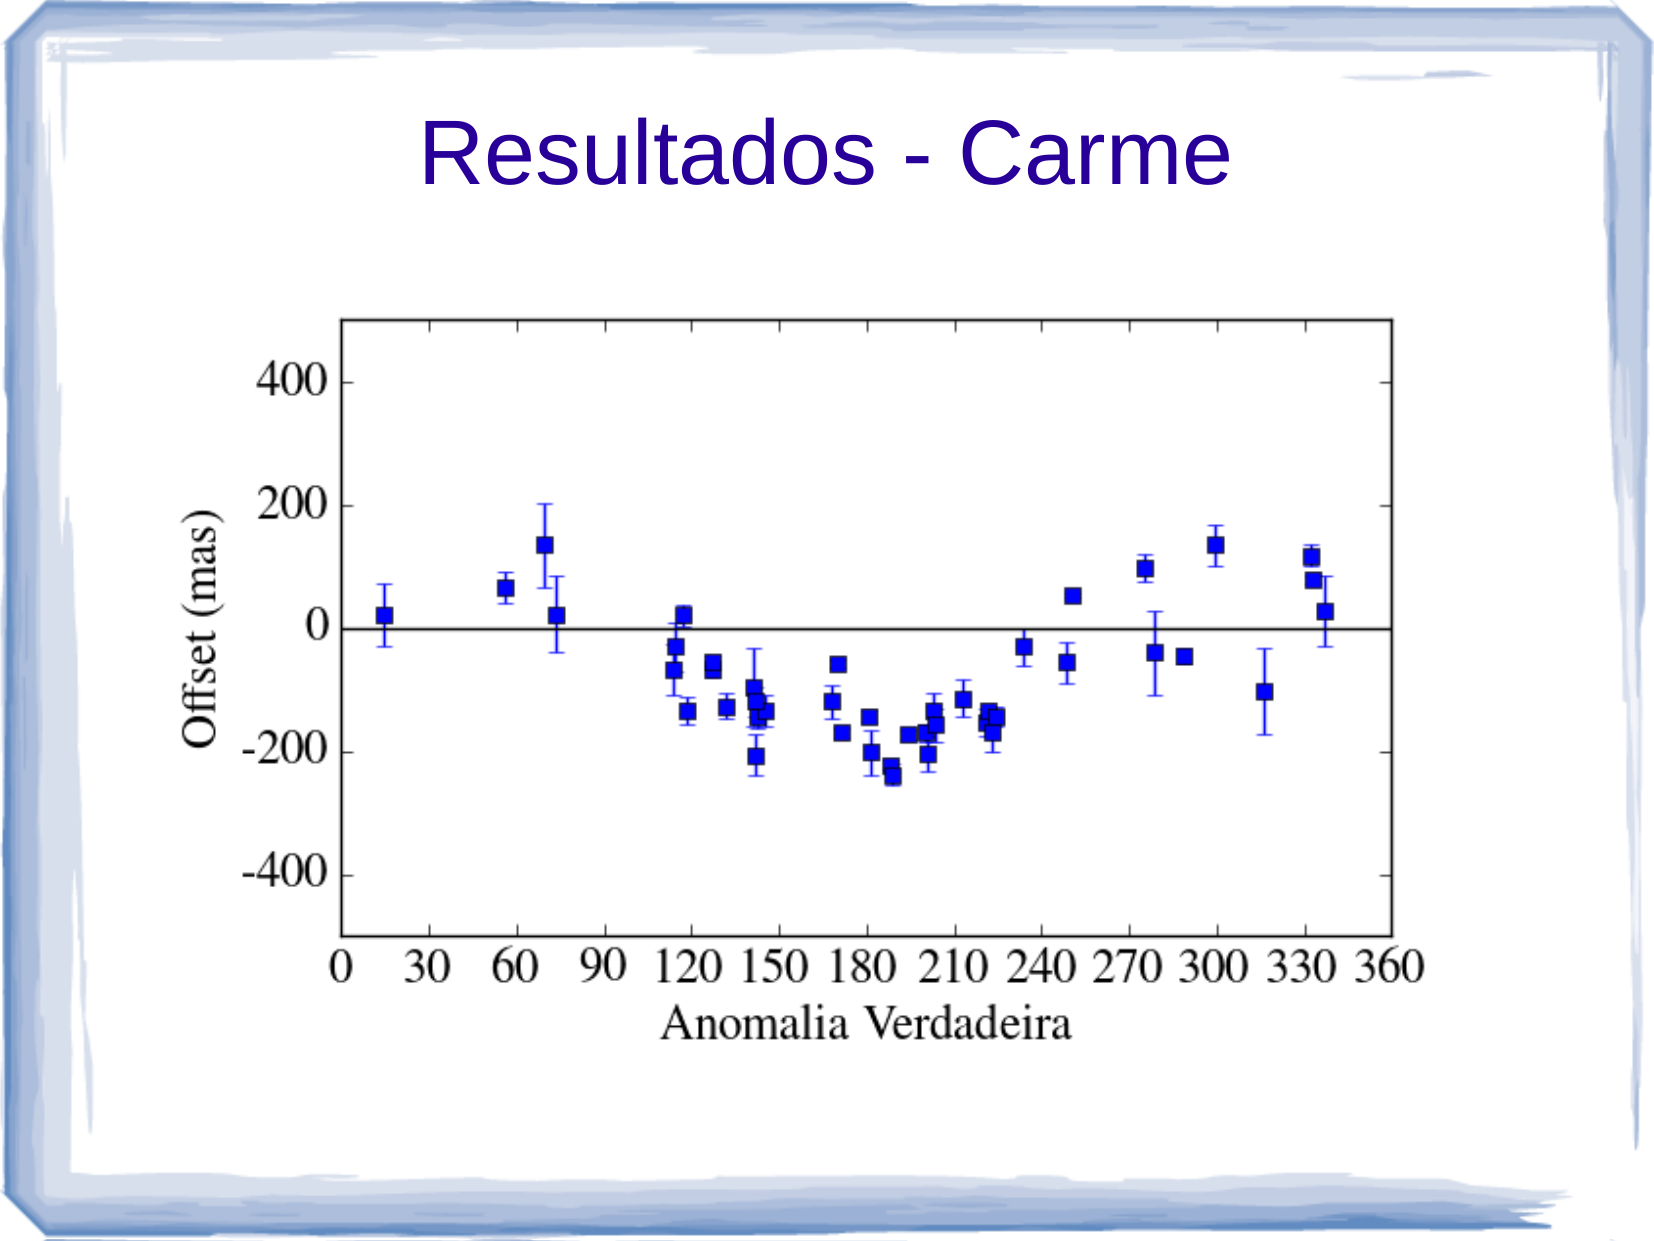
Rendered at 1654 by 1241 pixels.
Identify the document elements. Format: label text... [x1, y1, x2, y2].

picture [0, 0, 1654, 1241]
title Resultados - Carme [82, 49, 1571, 257]
